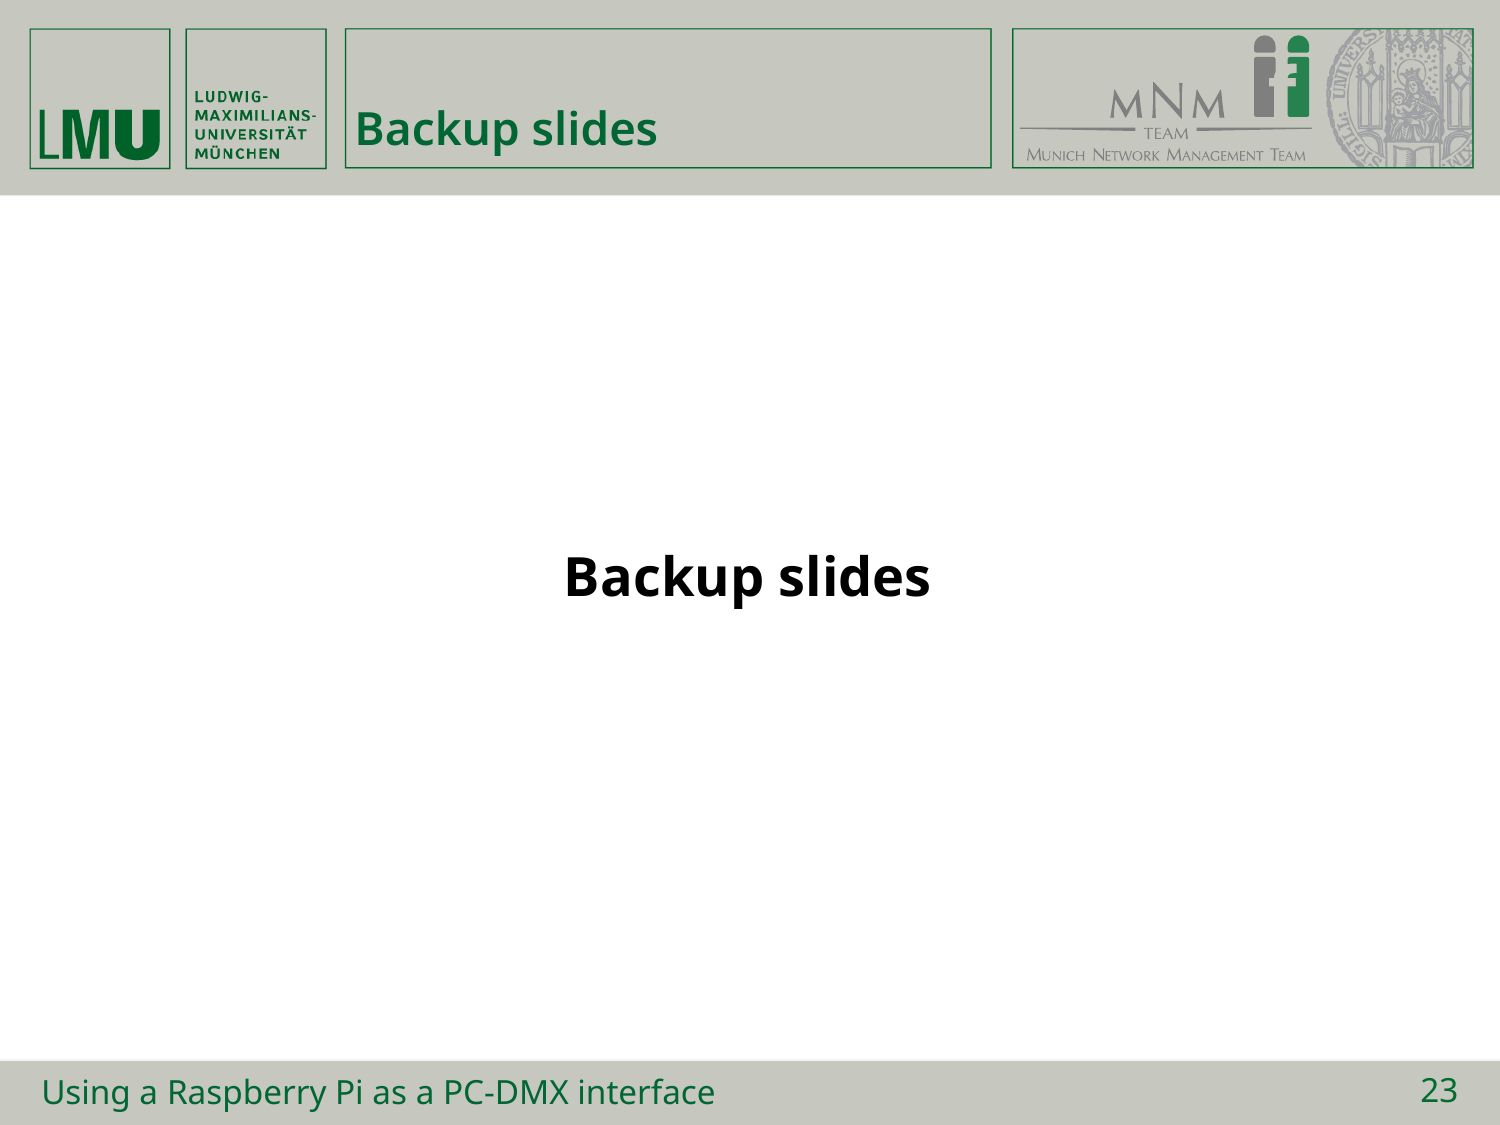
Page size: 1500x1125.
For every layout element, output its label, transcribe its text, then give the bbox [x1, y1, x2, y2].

title Backup slides [342, 29, 993, 171]
picture [0, 1059, 1500, 1125]
picture [0, 0, 1500, 196]
list Backup slides [37, 221, 1459, 1025]
